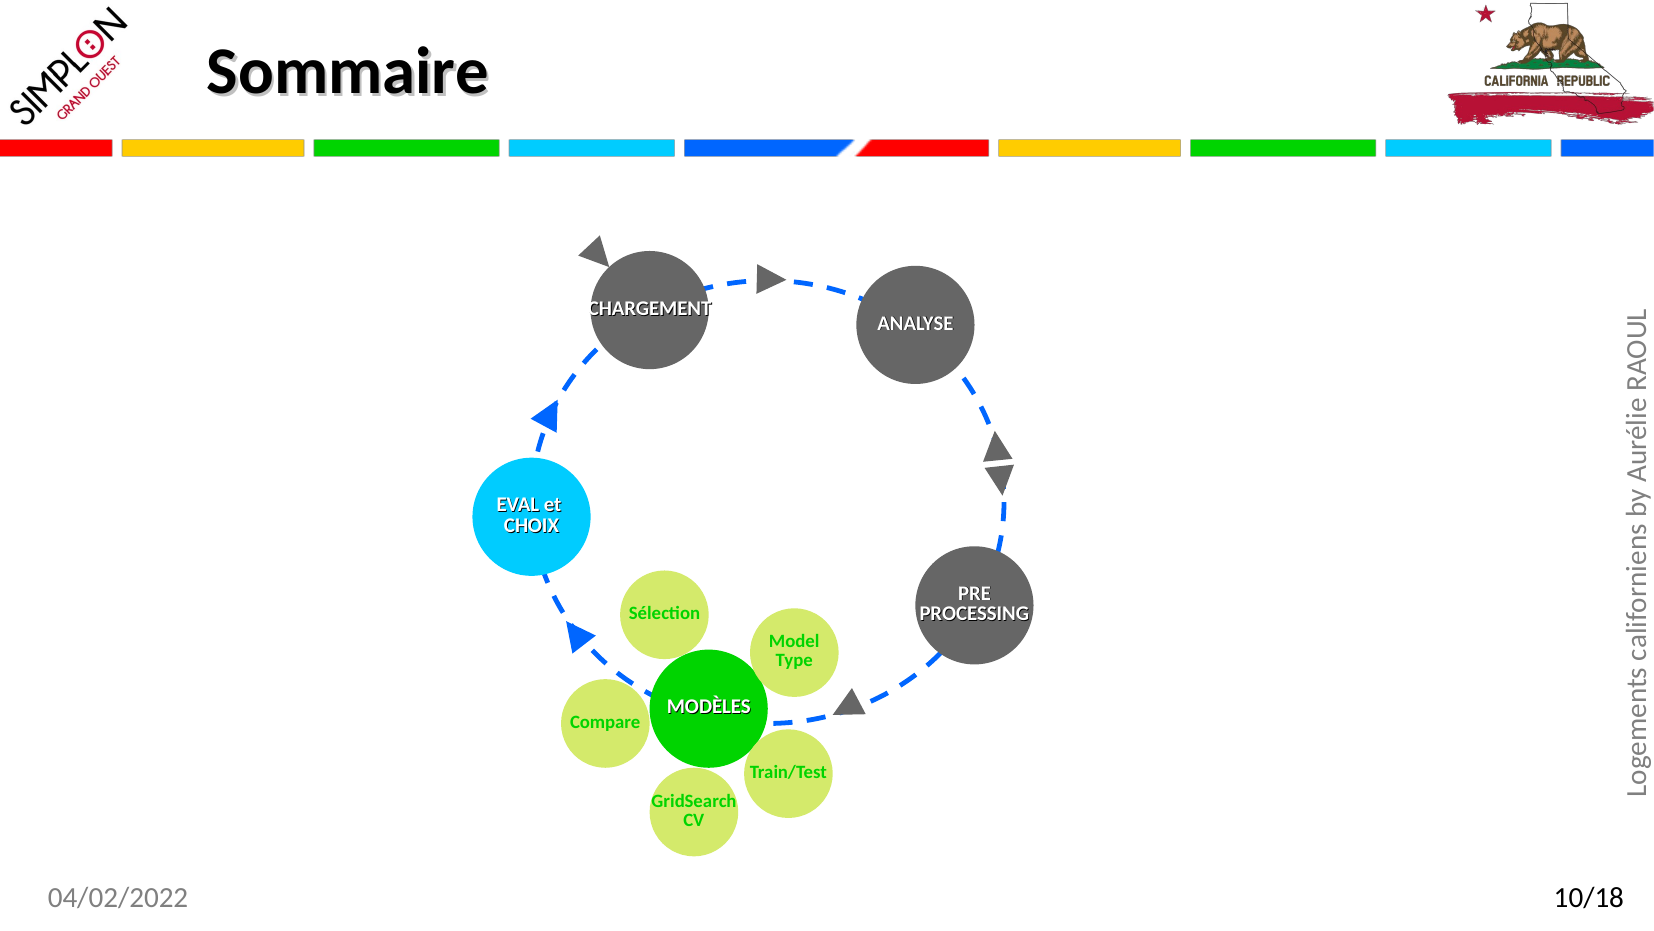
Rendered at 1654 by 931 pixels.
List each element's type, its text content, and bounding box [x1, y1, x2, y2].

text_box Compare [561, 679, 650, 768]
picture [1446, 0, 1654, 129]
text_box GridSearch CV [649, 767, 739, 857]
text_box [578, 235, 610, 268]
text_box PRE PROCESSING [915, 546, 1034, 665]
title Sommaire [206, 24, 1447, 129]
text_box [530, 264, 1014, 724]
text_box Sélection [620, 570, 709, 660]
text_box EVAL et CHOIX [472, 457, 591, 576]
picture [0, 2, 1654, 160]
text_box ANALYSE [856, 265, 975, 384]
text_box Model Type [750, 608, 839, 697]
text_box MODÈLES [649, 649, 768, 768]
text_box Train/Test [744, 729, 833, 818]
text_box CHARGEMENT [590, 250, 709, 370]
